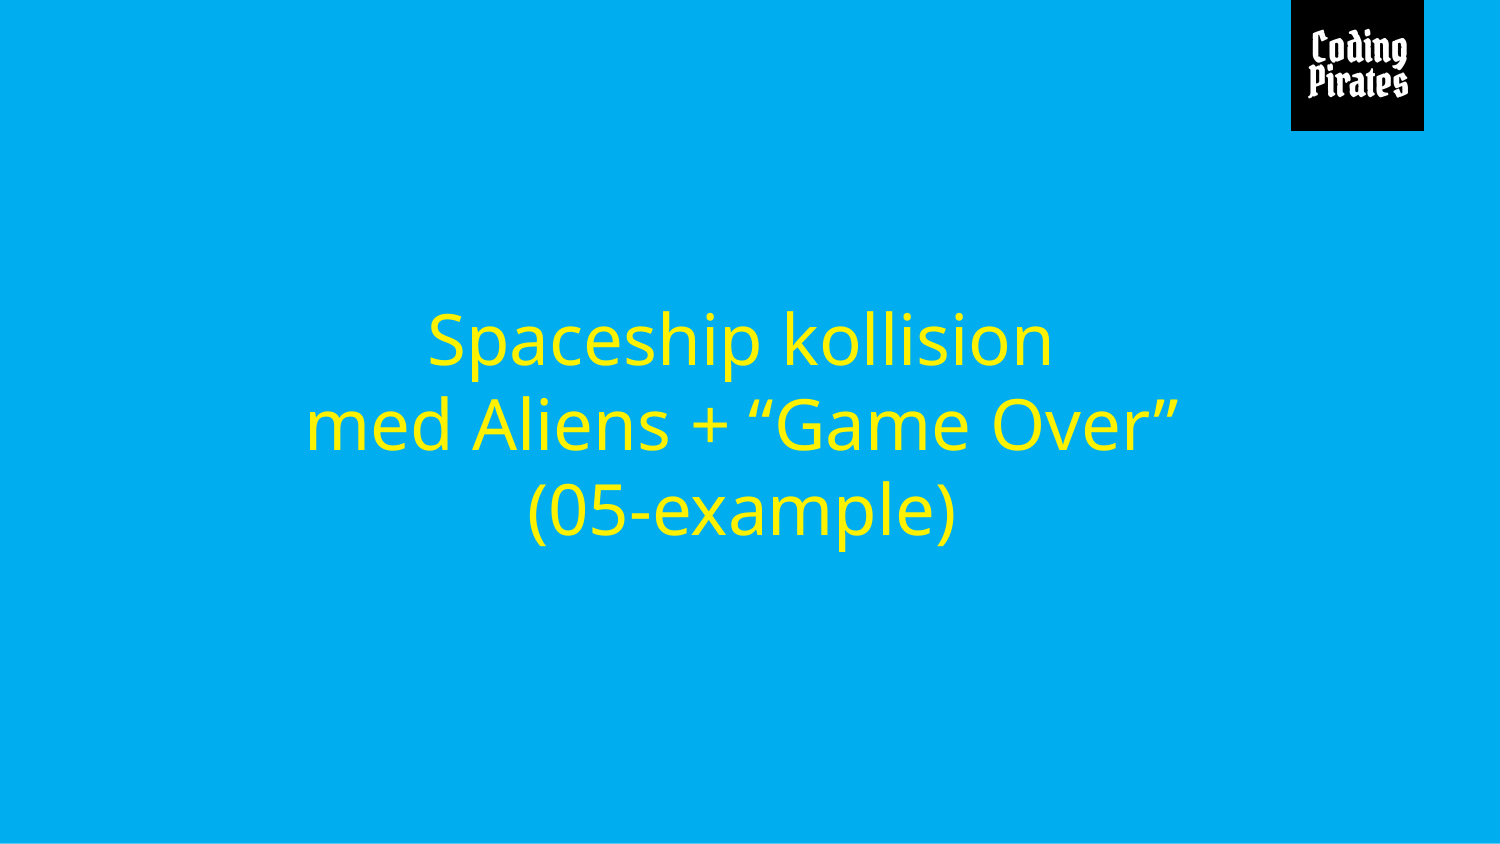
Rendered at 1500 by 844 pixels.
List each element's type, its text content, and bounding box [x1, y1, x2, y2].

title Spaceship kollision med Aliens + “Game Over” (05-example) [12, 352, 1472, 491]
picture [1292, 0, 1423, 130]
